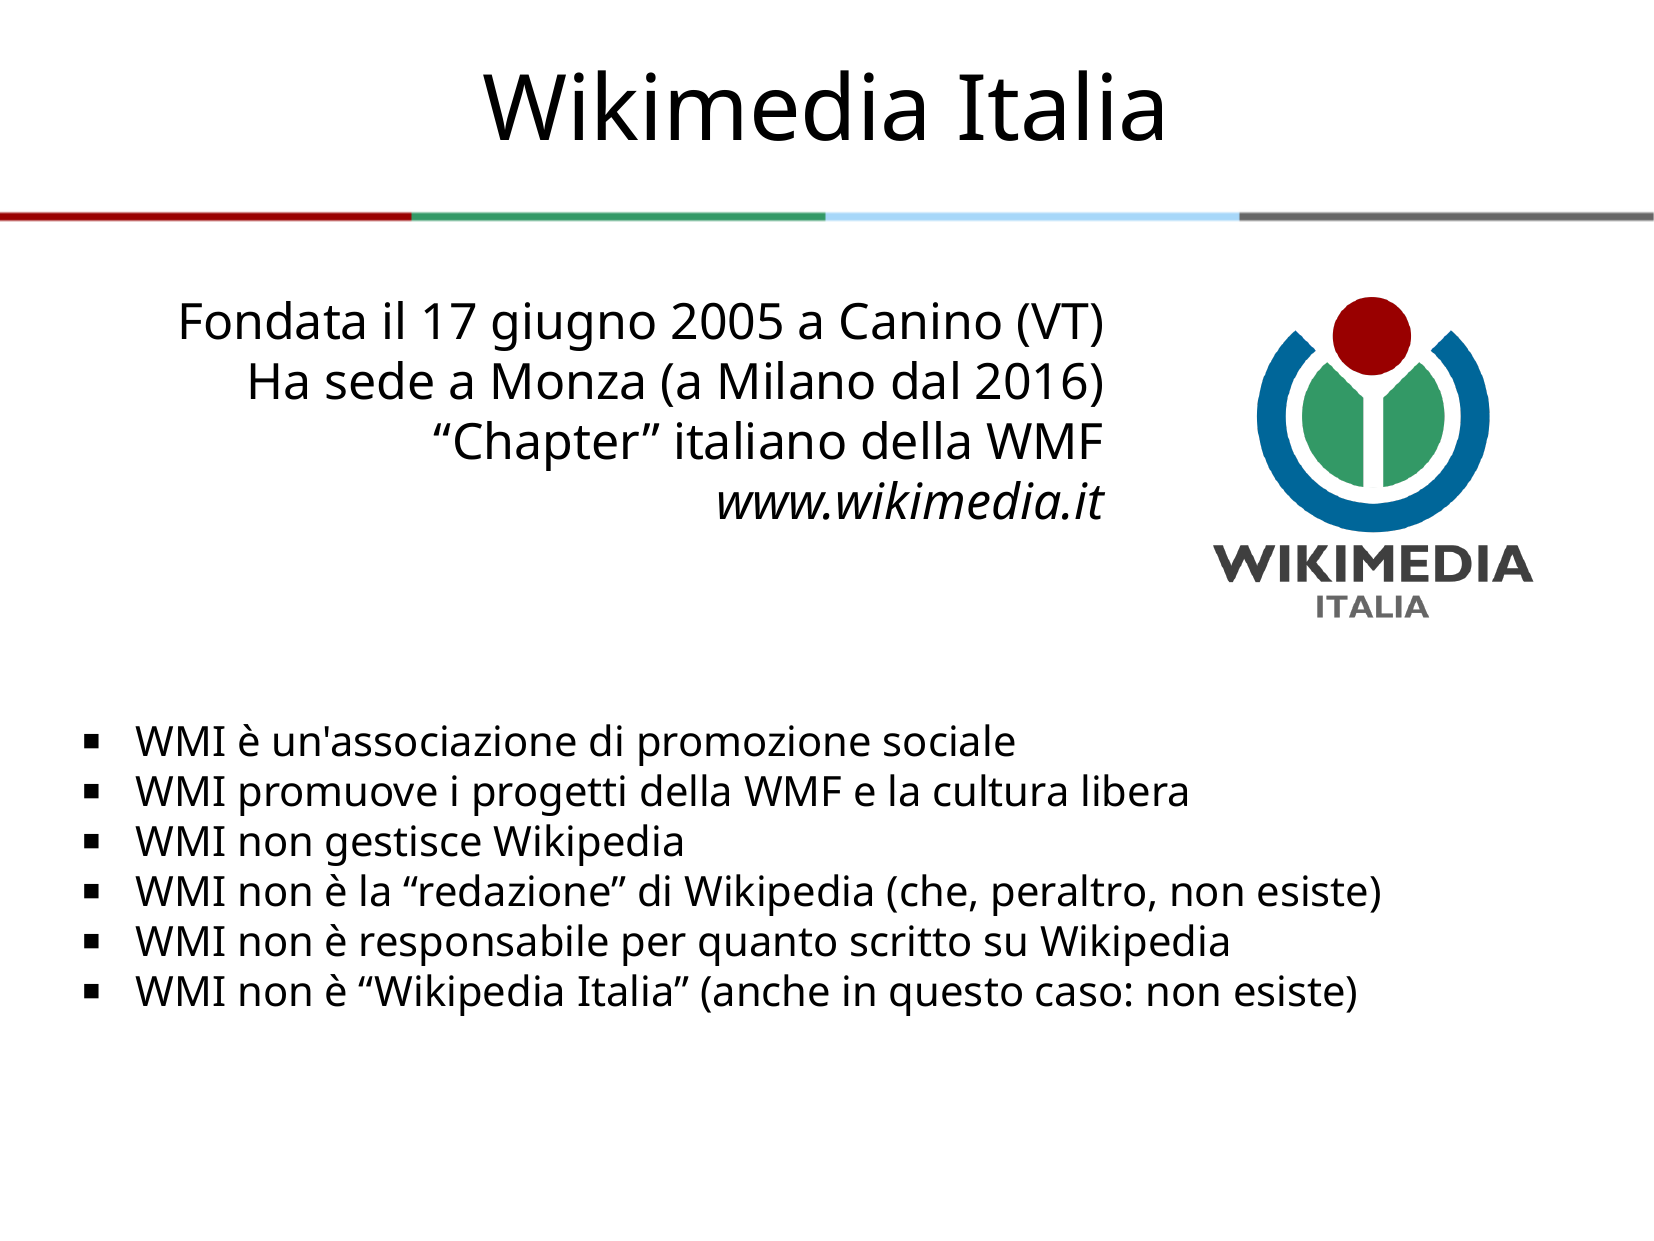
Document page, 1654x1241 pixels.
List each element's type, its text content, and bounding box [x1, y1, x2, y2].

text_box WMI è un'associazione di promozione sociale WMI promuove i progetti della WMF e la cultura libera WMI non gestisce Wikipedia WMI non è la “redazione” di Wikipedia (che, peraltro, non esiste) WMI non è responsabile per quanto scritto su Wikipedia WMI non è “Wikipedia Italia” (anche in questo caso: non esiste) [64, 714, 1542, 1211]
picture [1210, 294, 1536, 620]
picture [0, 200, 1654, 235]
text_box Wikimedia Italia [82, 0, 1571, 200]
text_box Fondata il 17 giugno 2005 a Canino (VT) Ha sede a Monza (a Milano dal 2016) “Chapter” italiano della WMF www.wikimedia.it [53, 289, 1105, 656]
